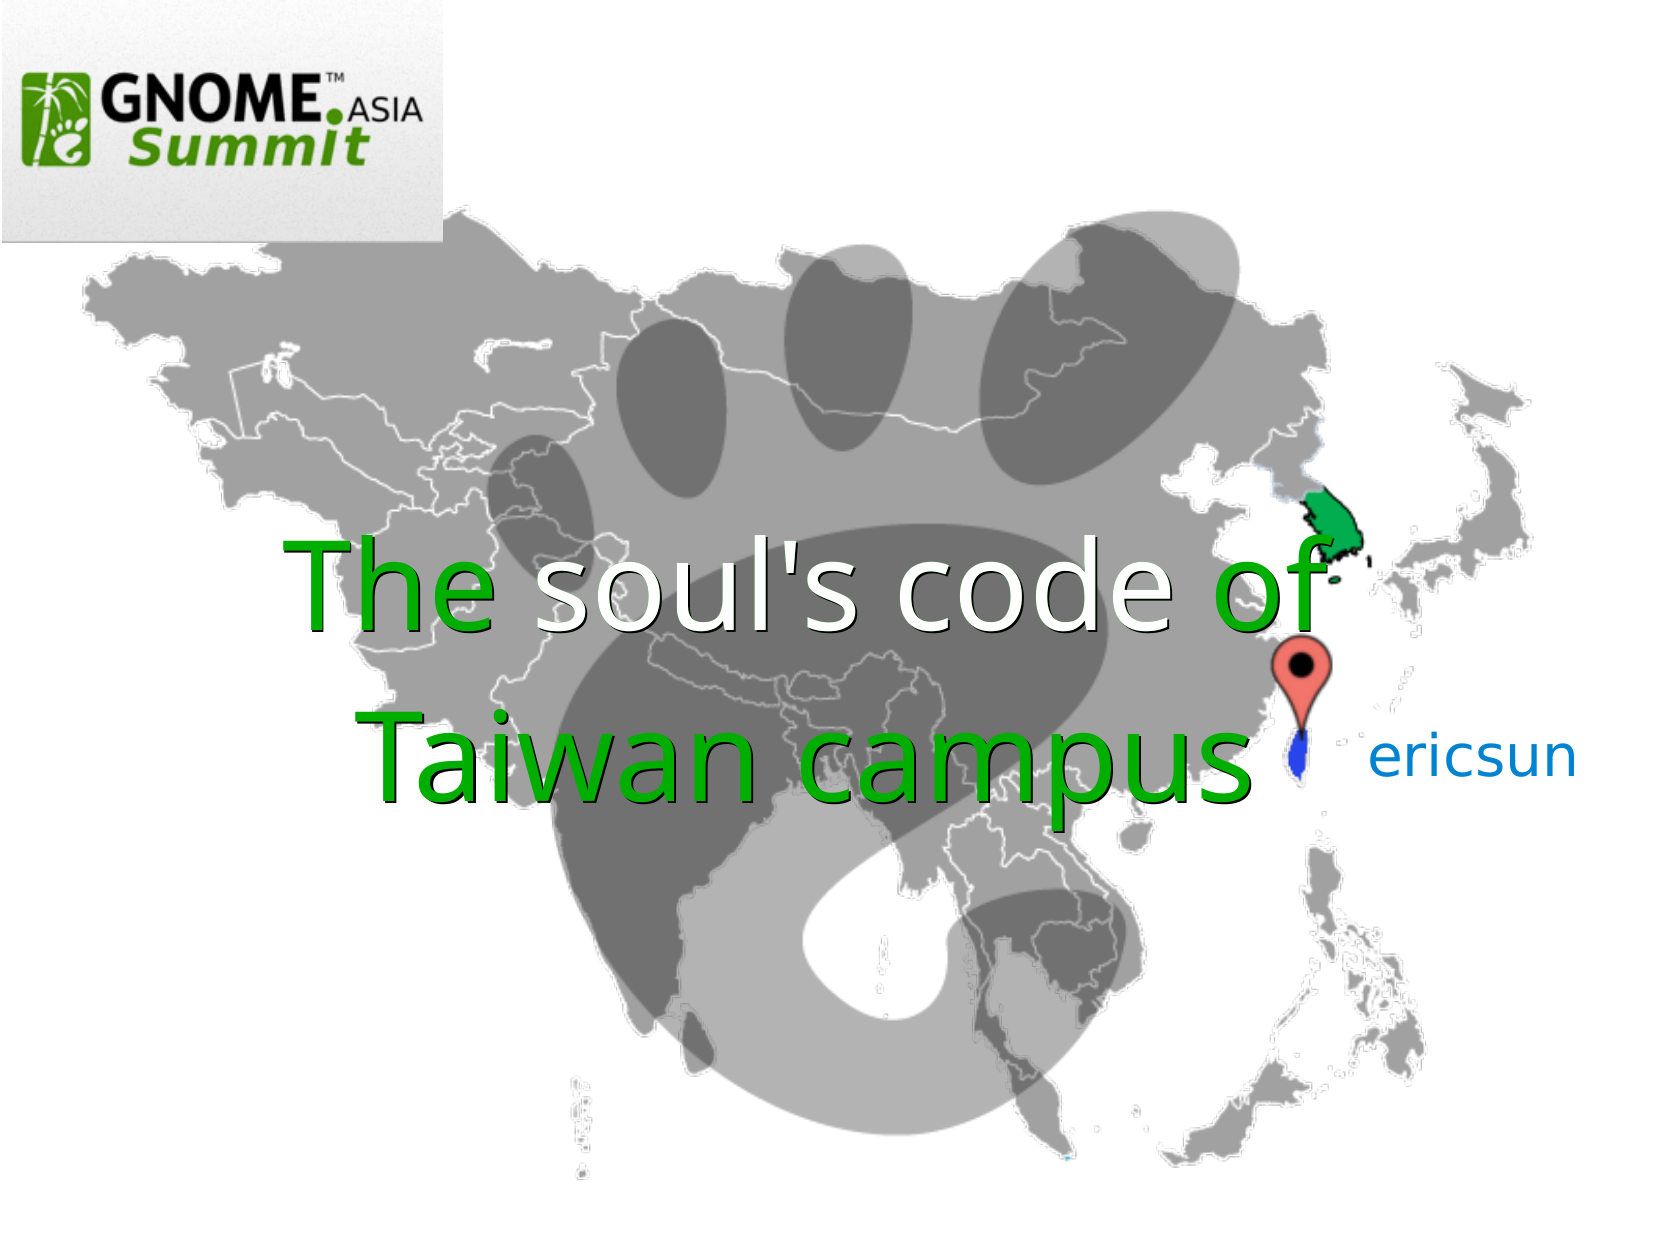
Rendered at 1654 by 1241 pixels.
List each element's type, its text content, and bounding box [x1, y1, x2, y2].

text_box The soul's code of Taiwan campus [267, 489, 1517, 830]
text_box soul's code [517, 489, 1197, 668]
picture [2, 0, 1654, 1241]
text_box ericsun [1352, 714, 1595, 798]
